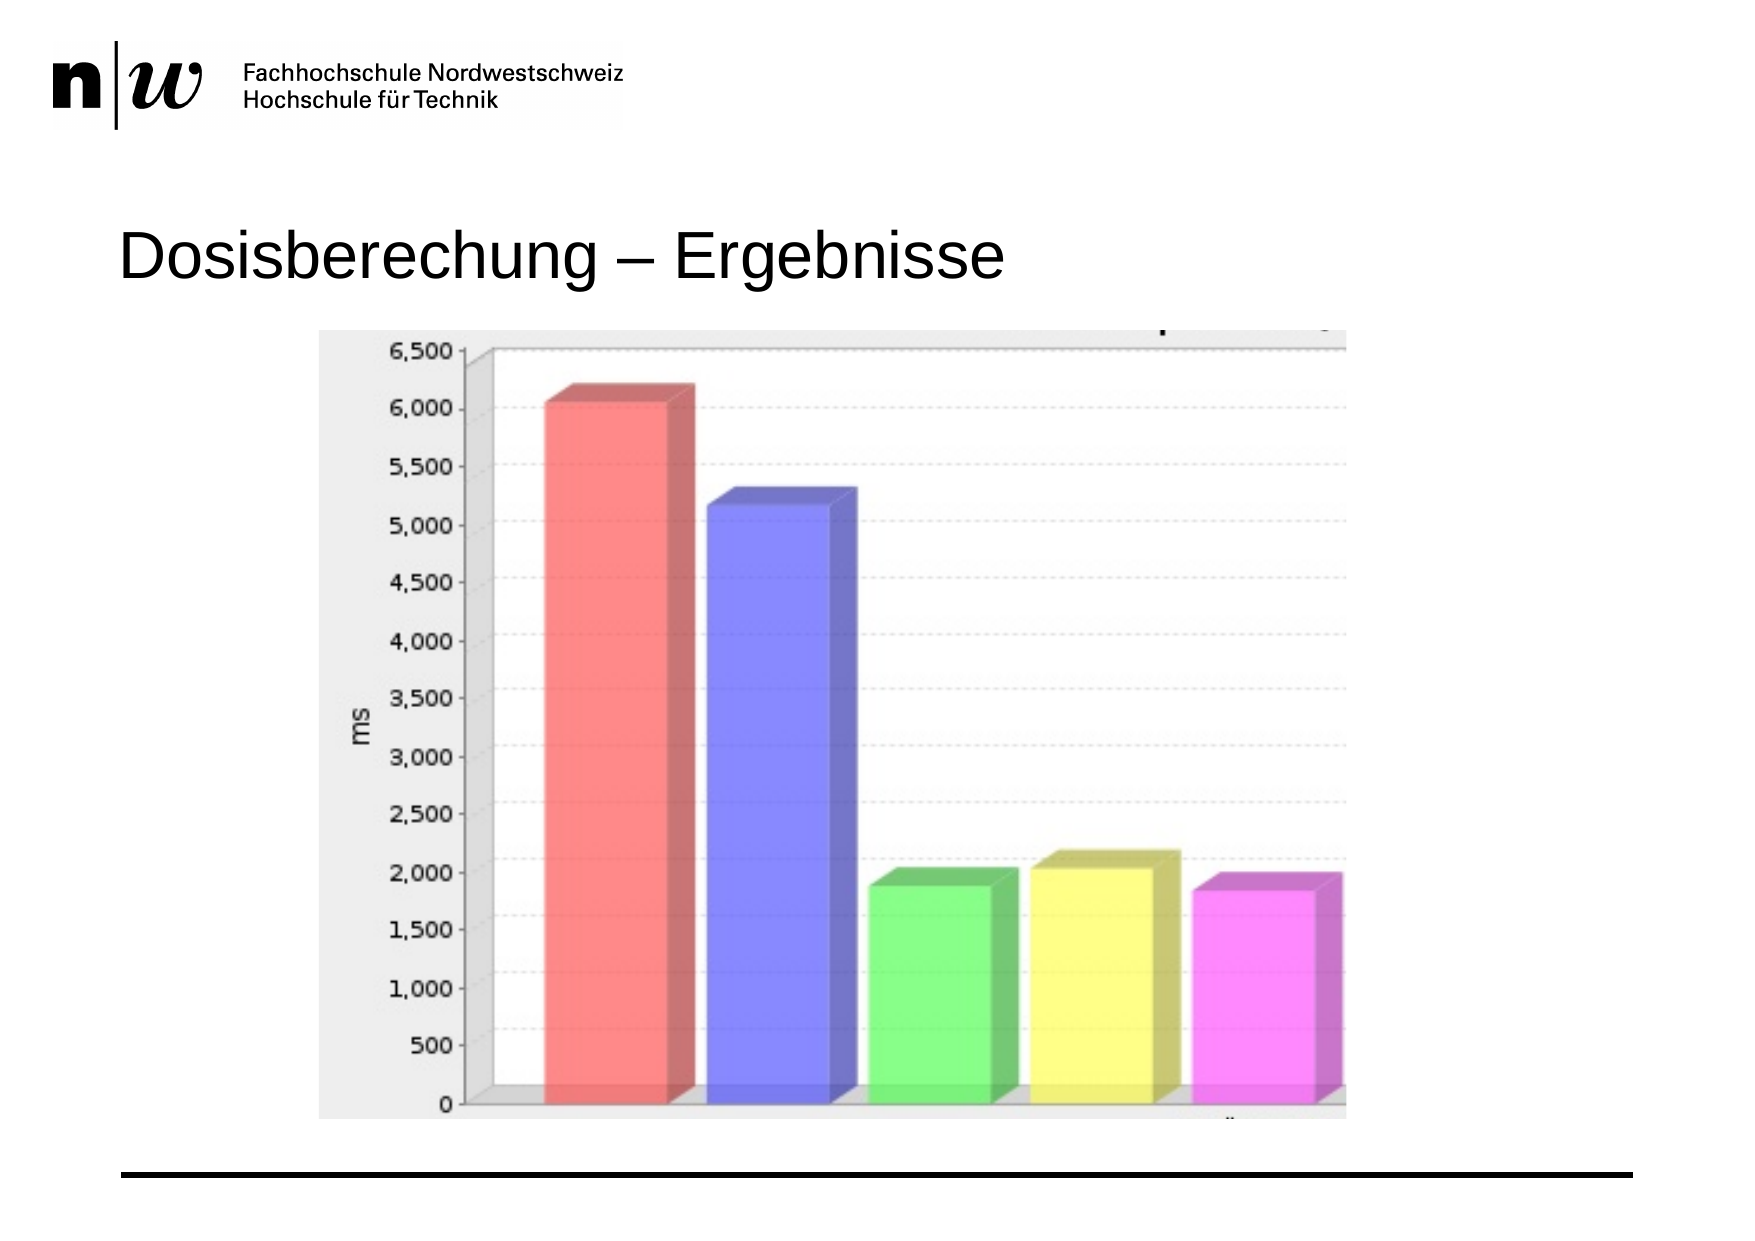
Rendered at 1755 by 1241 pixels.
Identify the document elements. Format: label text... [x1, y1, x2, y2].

text_box Dosisberechung – Ergebnisse [118, 212, 1606, 296]
picture [318, 330, 1347, 1119]
picture [53, 41, 623, 130]
